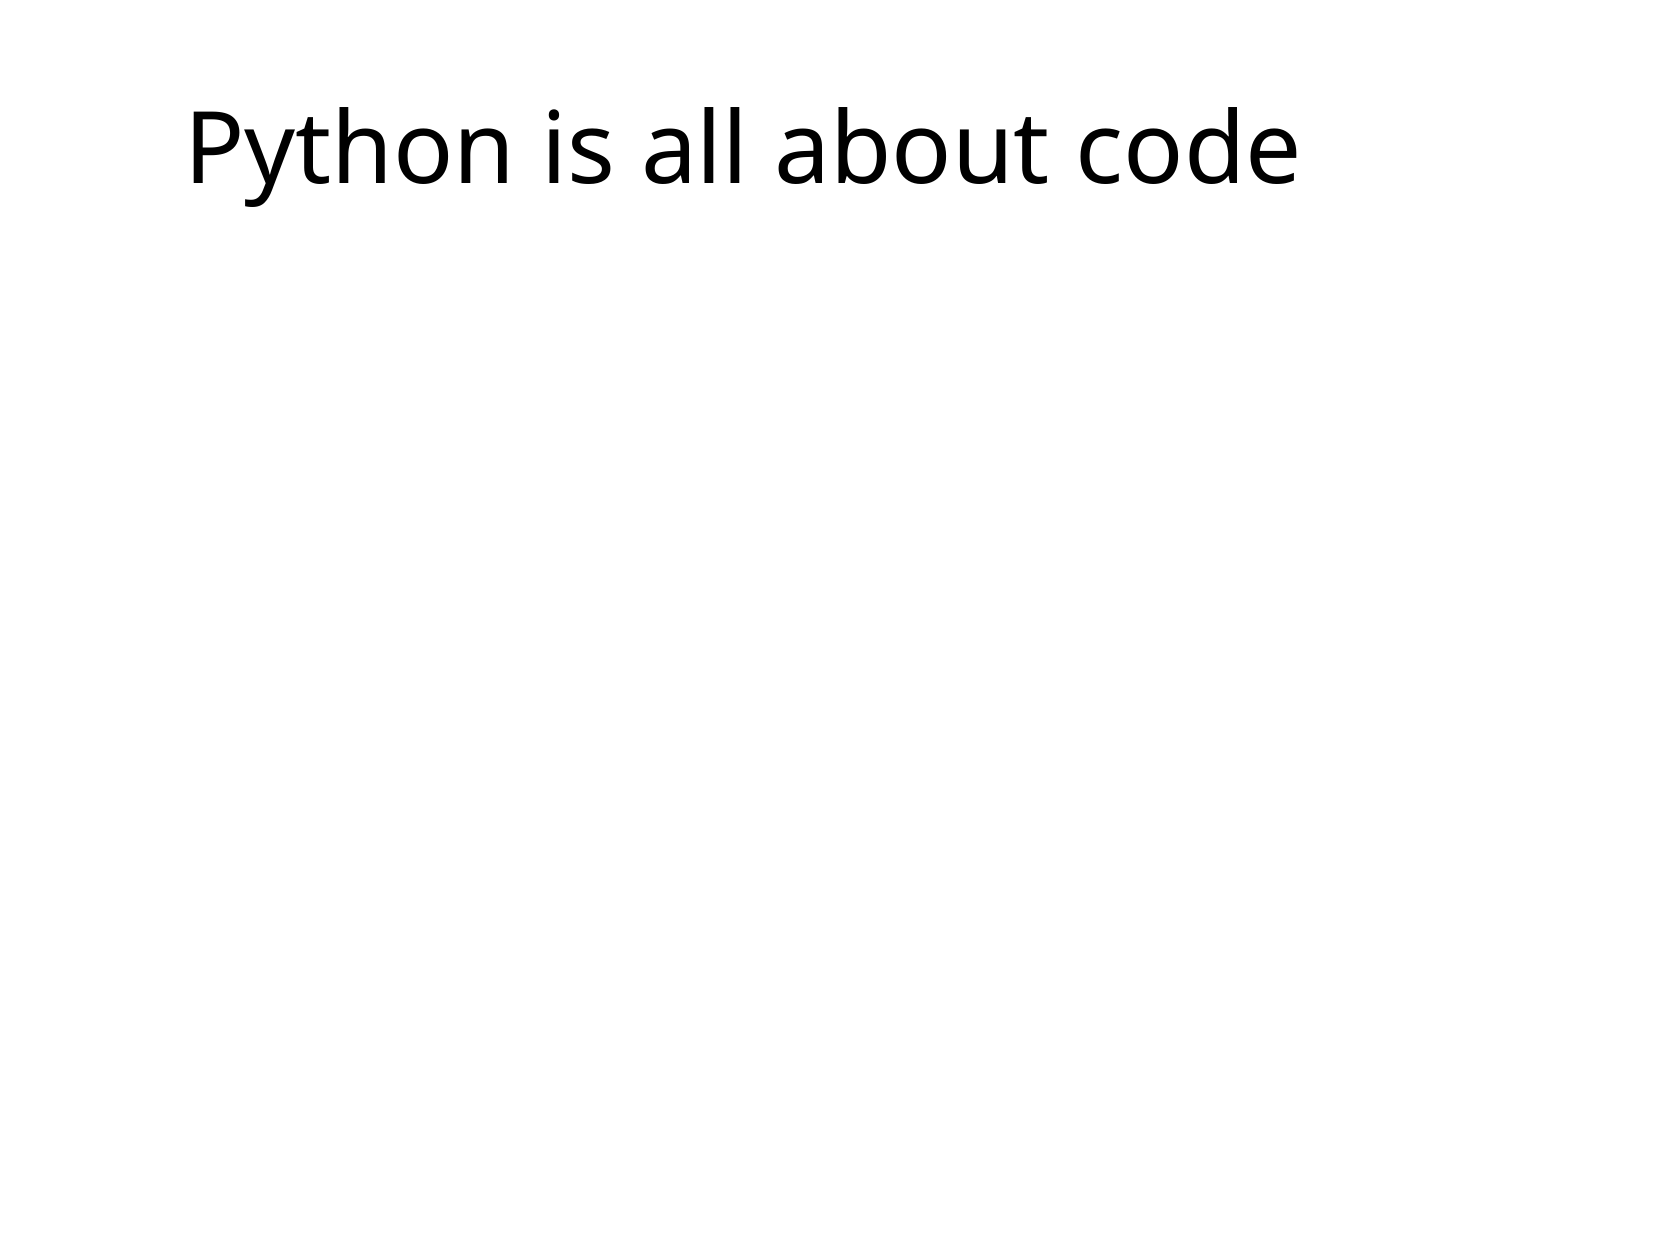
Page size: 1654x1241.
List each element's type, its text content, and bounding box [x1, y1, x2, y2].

text_box Python is all about code [169, 69, 1514, 196]
